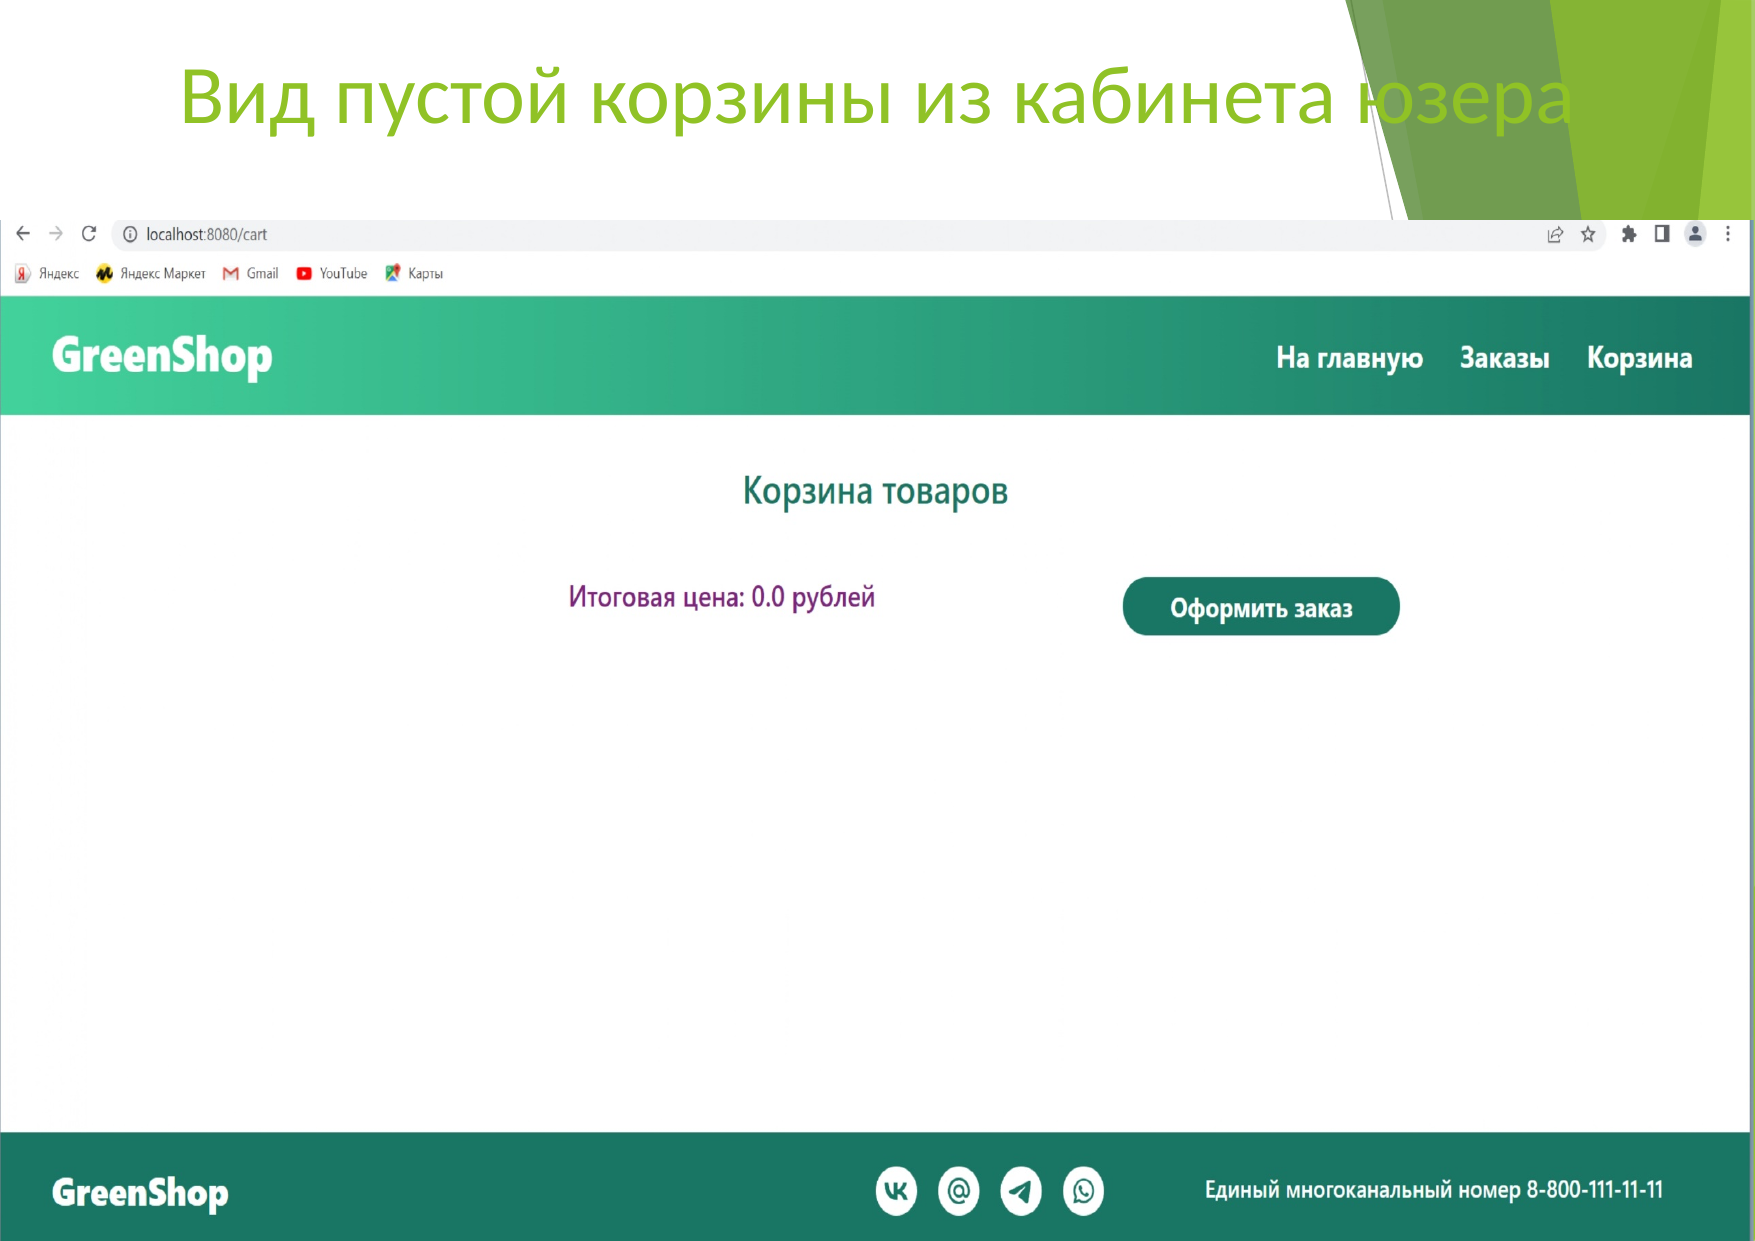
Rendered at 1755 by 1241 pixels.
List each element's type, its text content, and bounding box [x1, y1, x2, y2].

picture [0, 220, 1754, 1241]
title Вид пустой корзины из кабинета юзера [164, 32, 1615, 143]
